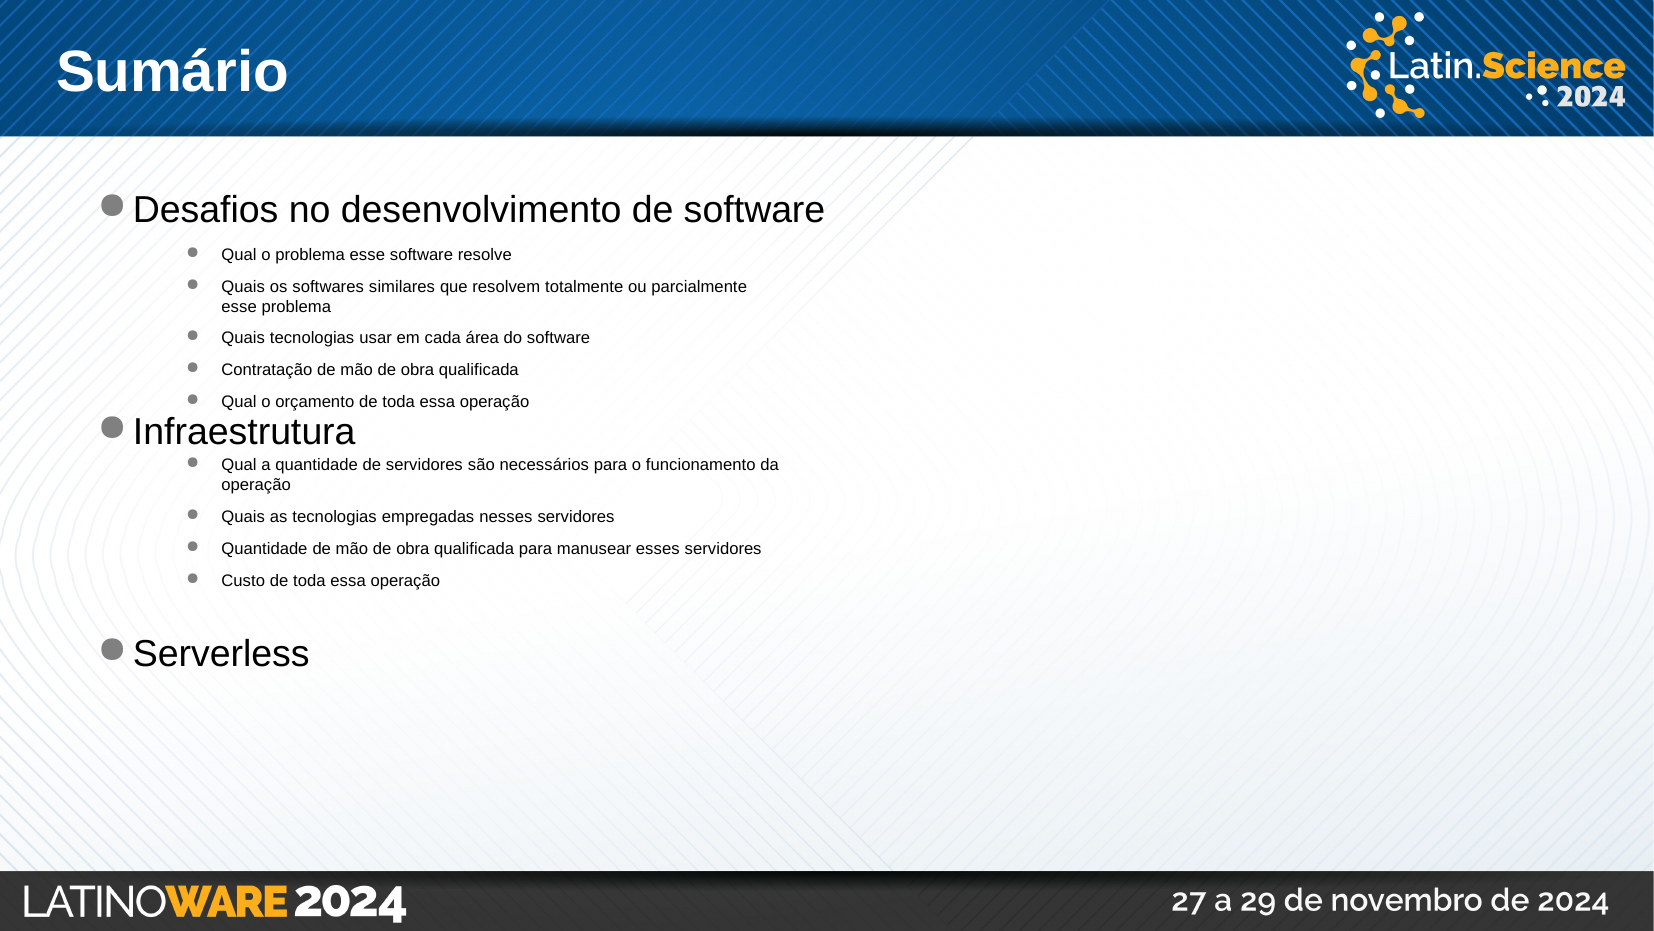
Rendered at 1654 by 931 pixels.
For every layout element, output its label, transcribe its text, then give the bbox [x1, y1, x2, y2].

text_box Desafios no desenvolvimento de software​ Infraestrutura​ Serverless [82, 177, 1571, 815]
text_box Qual o problema esse software resolve Quais os softwares similares que resolvem totalmente ou parcialmente esse problema ​ Quais tecnologias usar em cada área do software​ Contratação de mão de obra qualificada​ Qual o orçamento de toda essa operação Qual a quantidade de servidores são necessários para o funcionamento da operação​ Quais as tecnologias empregadas nesses servidores​ Quantidade de mão de obra qualificada para manusear esses servidores​ Custo de toda essa operação [171, 236, 798, 680]
text_box Sumário​ [41, 8, 1300, 129]
picture [0, 0, 1654, 931]
